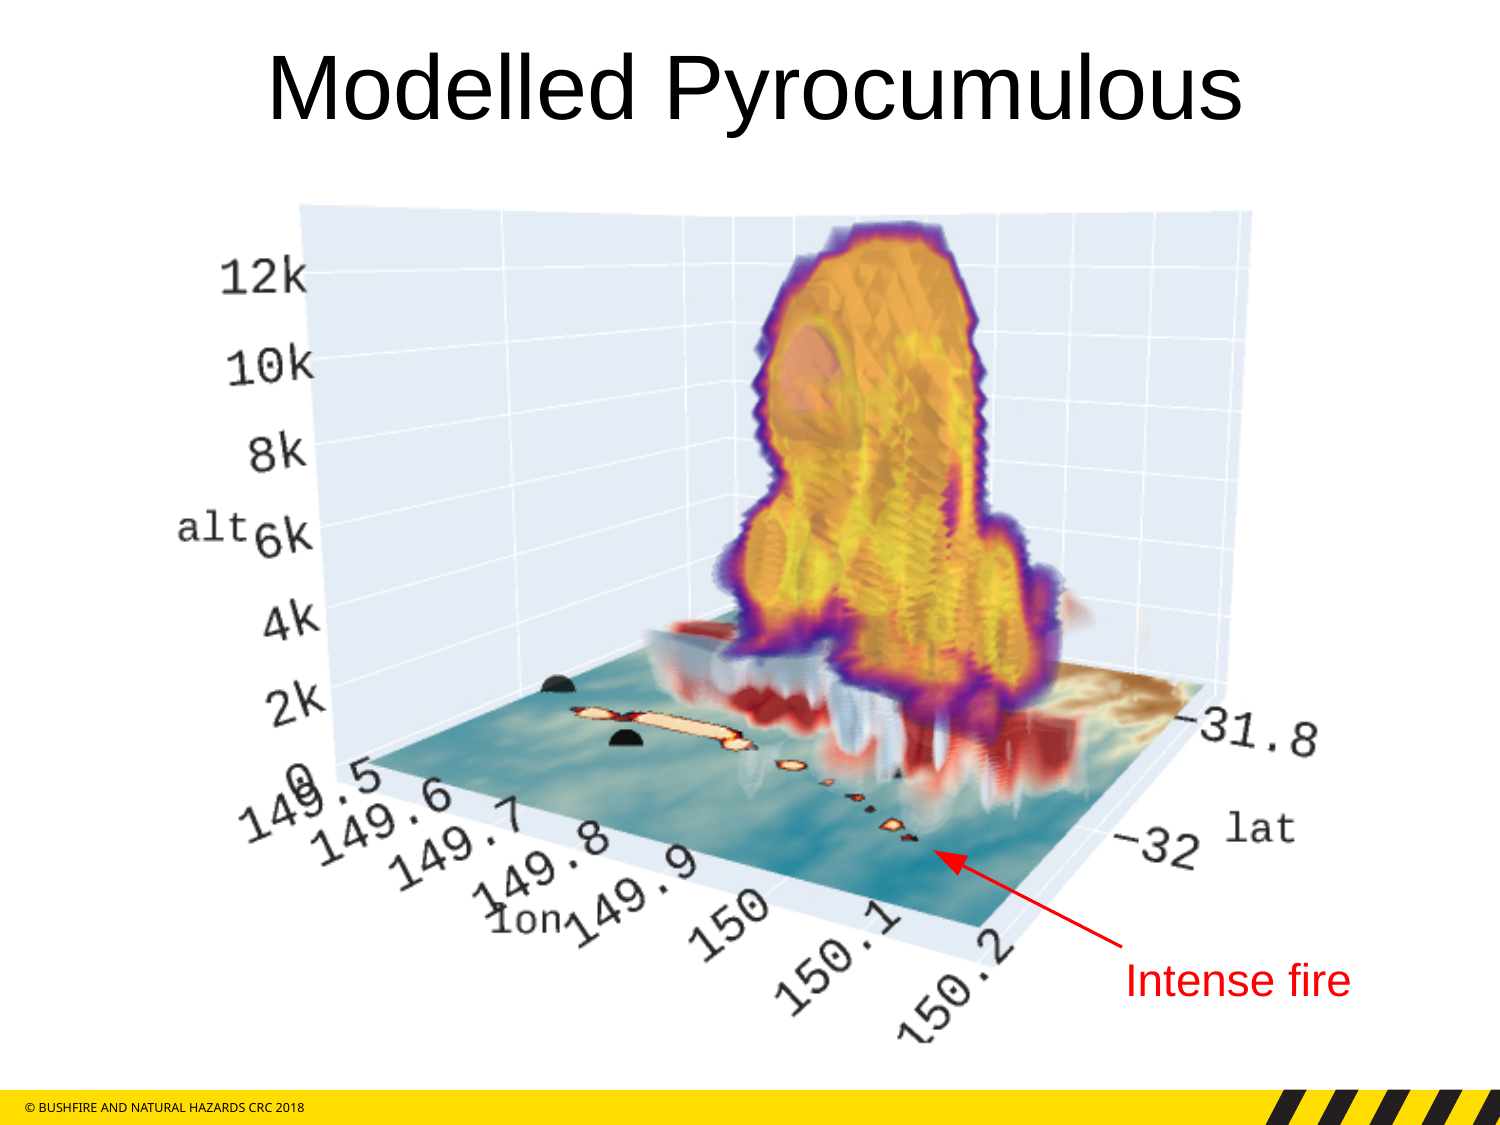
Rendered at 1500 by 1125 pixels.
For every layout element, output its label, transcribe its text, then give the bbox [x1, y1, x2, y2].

text_box Modelled Pyrocumulous [212, 0, 1300, 178]
text_box Intense fire [1110, 947, 1441, 1014]
picture [159, 189, 1365, 1079]
